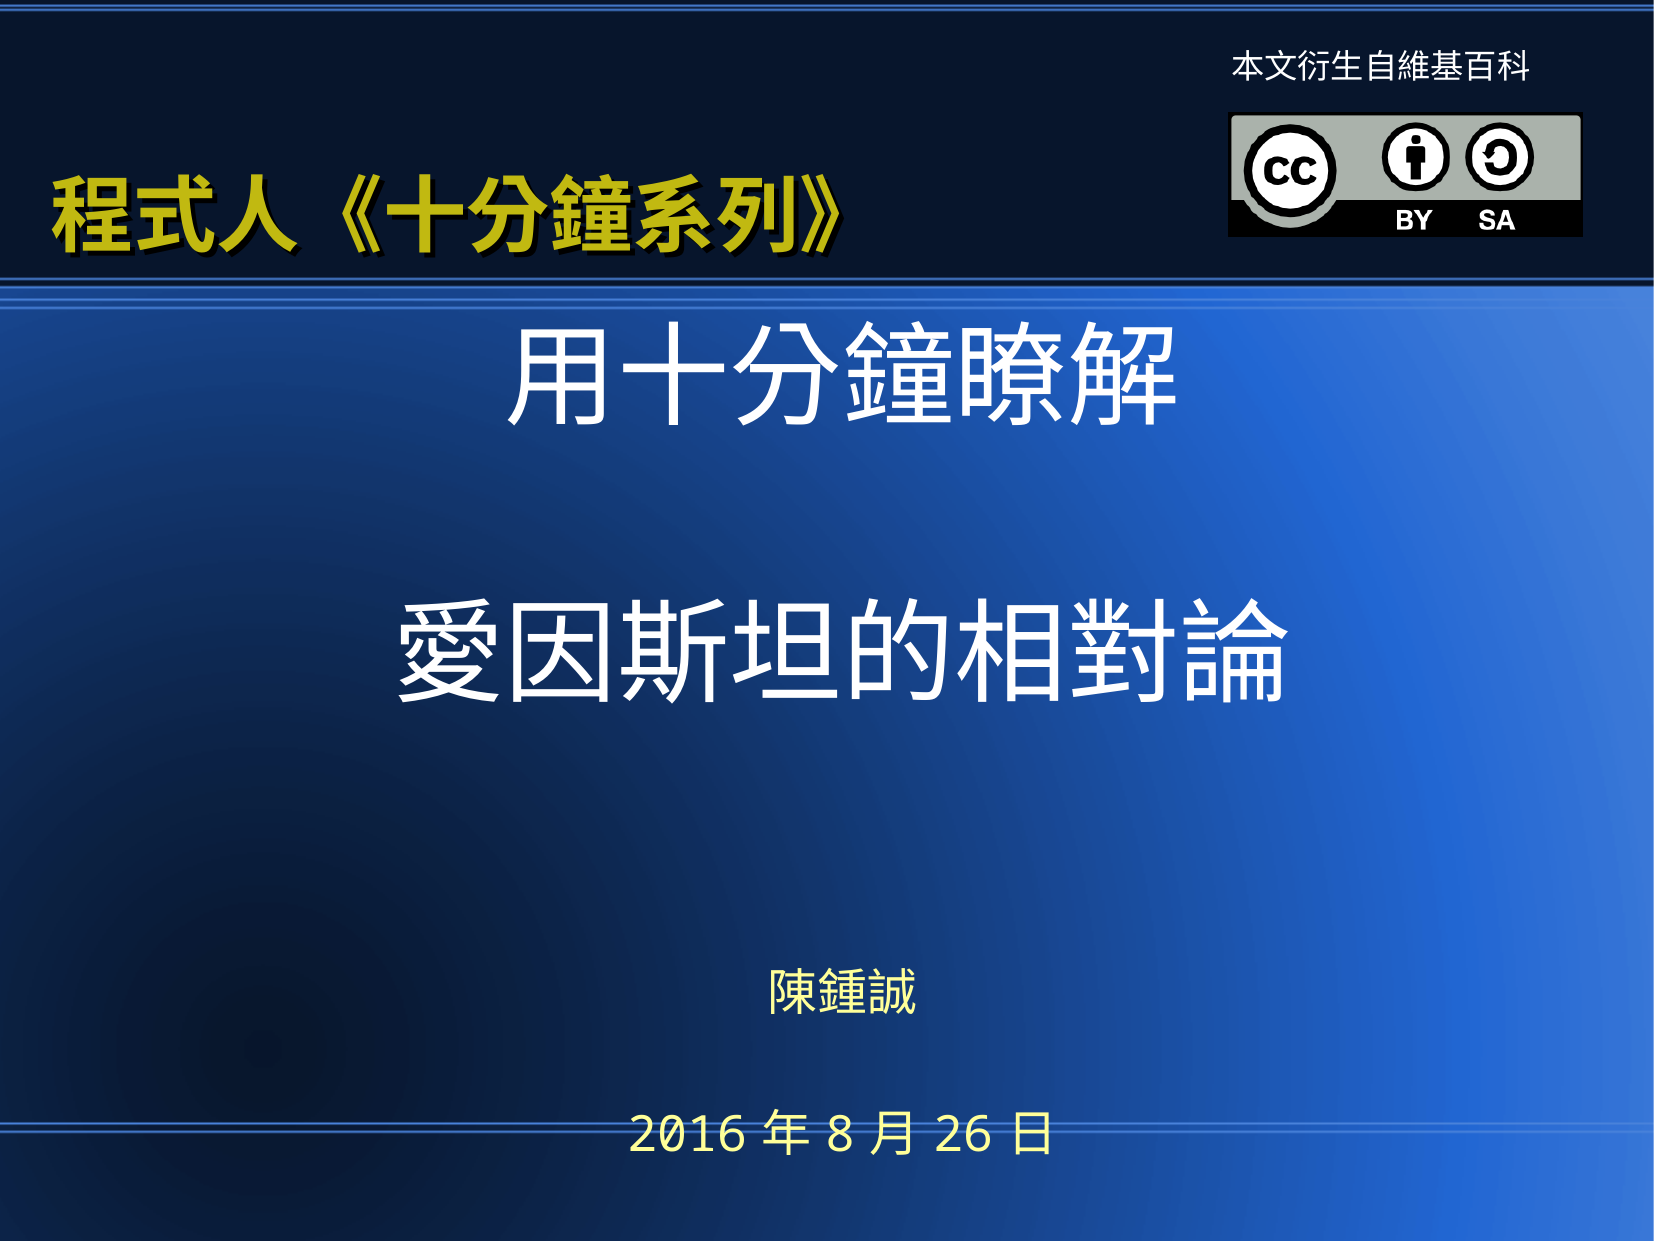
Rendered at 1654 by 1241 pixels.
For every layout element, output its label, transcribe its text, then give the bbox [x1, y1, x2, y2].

text_box 本文衍生自維基百科 [1216, 32, 1622, 95]
picture [0, 0, 1654, 1241]
text_box 程式人《十分鐘系列》 [35, 141, 981, 343]
subtitle 用十分鐘瞭解 愛因斯坦的相對論 陳鍾誠 2016年8月26日 [59, 326, 1626, 1126]
